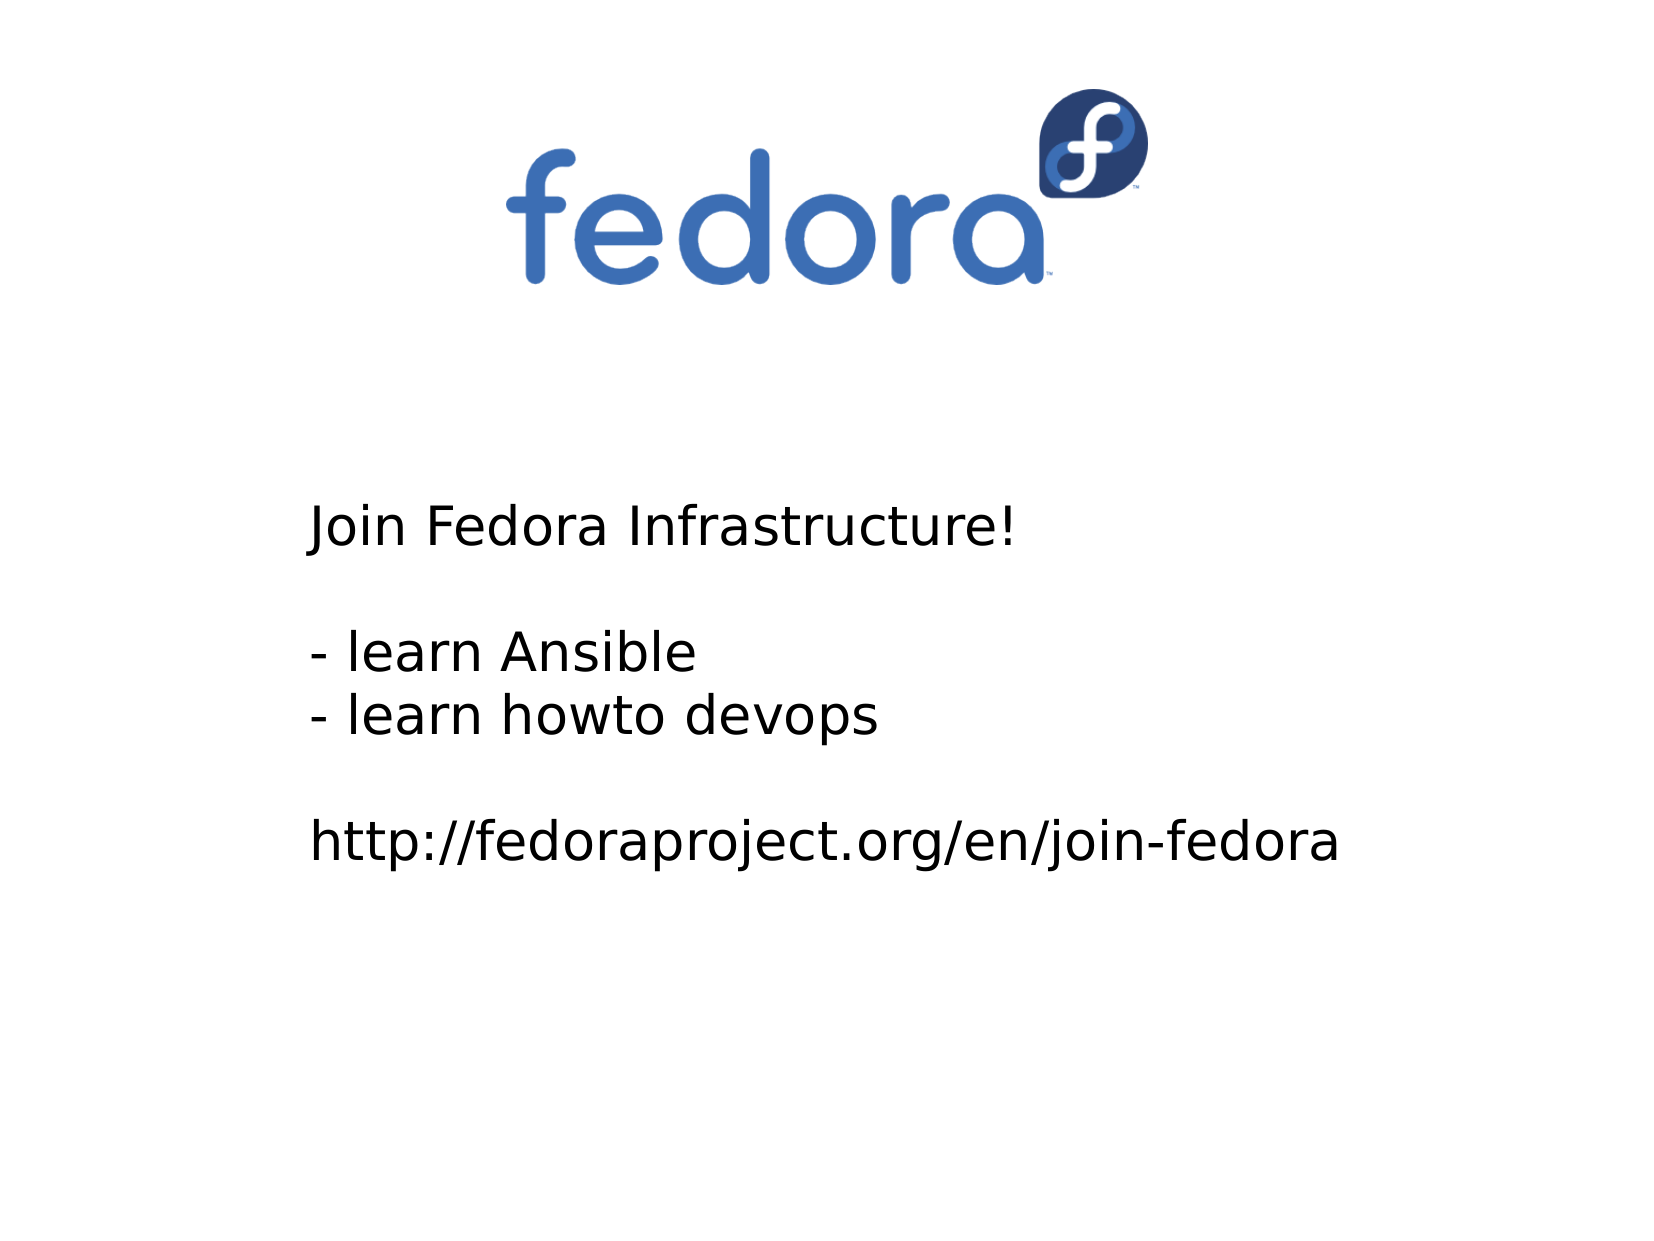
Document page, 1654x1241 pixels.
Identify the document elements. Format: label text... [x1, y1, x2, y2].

text_box Join Fedora Infrastructure! - learn Ansible - learn howto devops http://fedoraproject.org/en/join-fedora [294, 487, 1359, 944]
picture [506, 89, 1148, 285]
